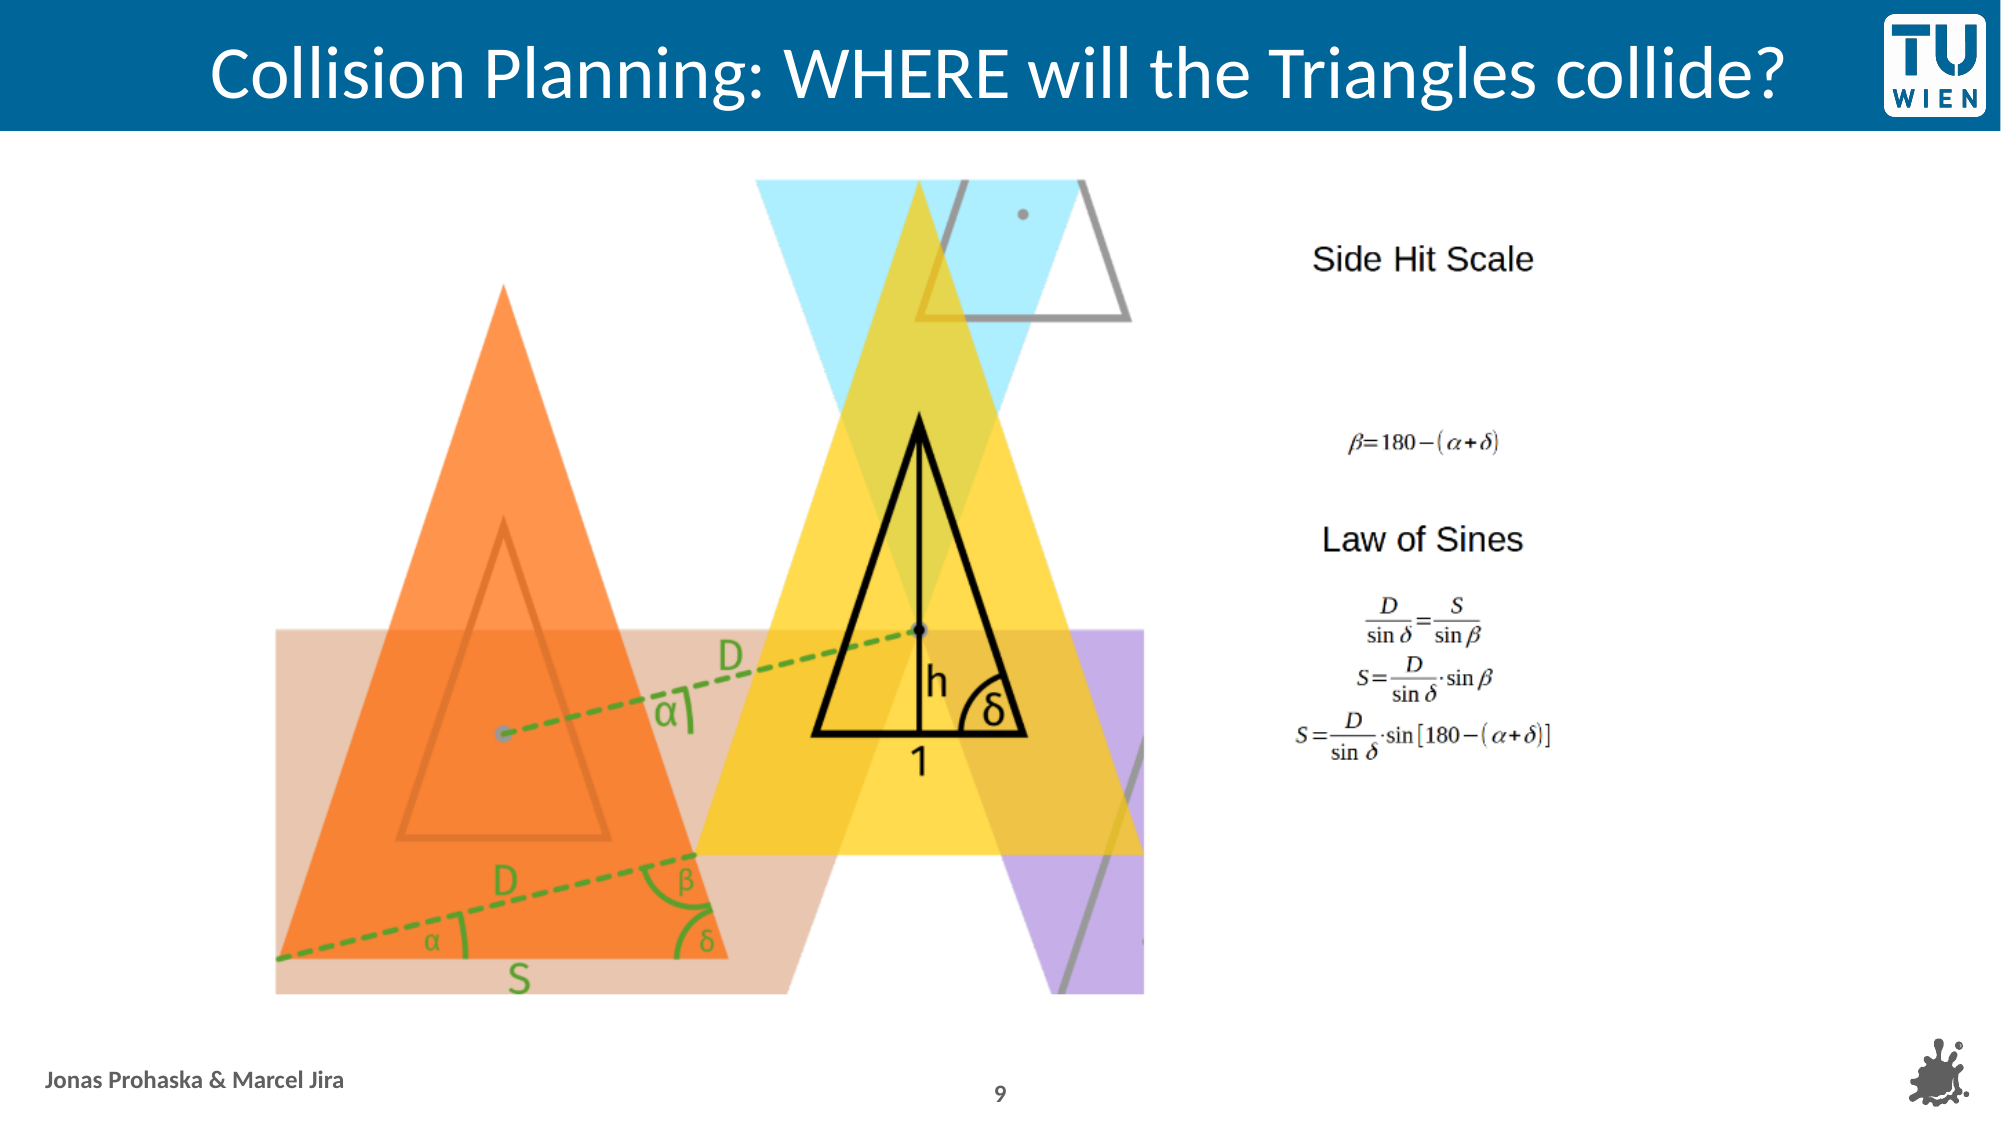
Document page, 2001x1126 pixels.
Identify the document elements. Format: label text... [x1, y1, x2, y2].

text_box Collision Planning: WHERE will the Triangles collide? [137, 6, 1863, 131]
text_box Jonas Prohaska & Marcel Jira [25, 1068, 837, 1118]
picture [1885, 15, 1985, 116]
text_box <number> [882, 1067, 1119, 1118]
picture [198, 152, 1802, 1047]
